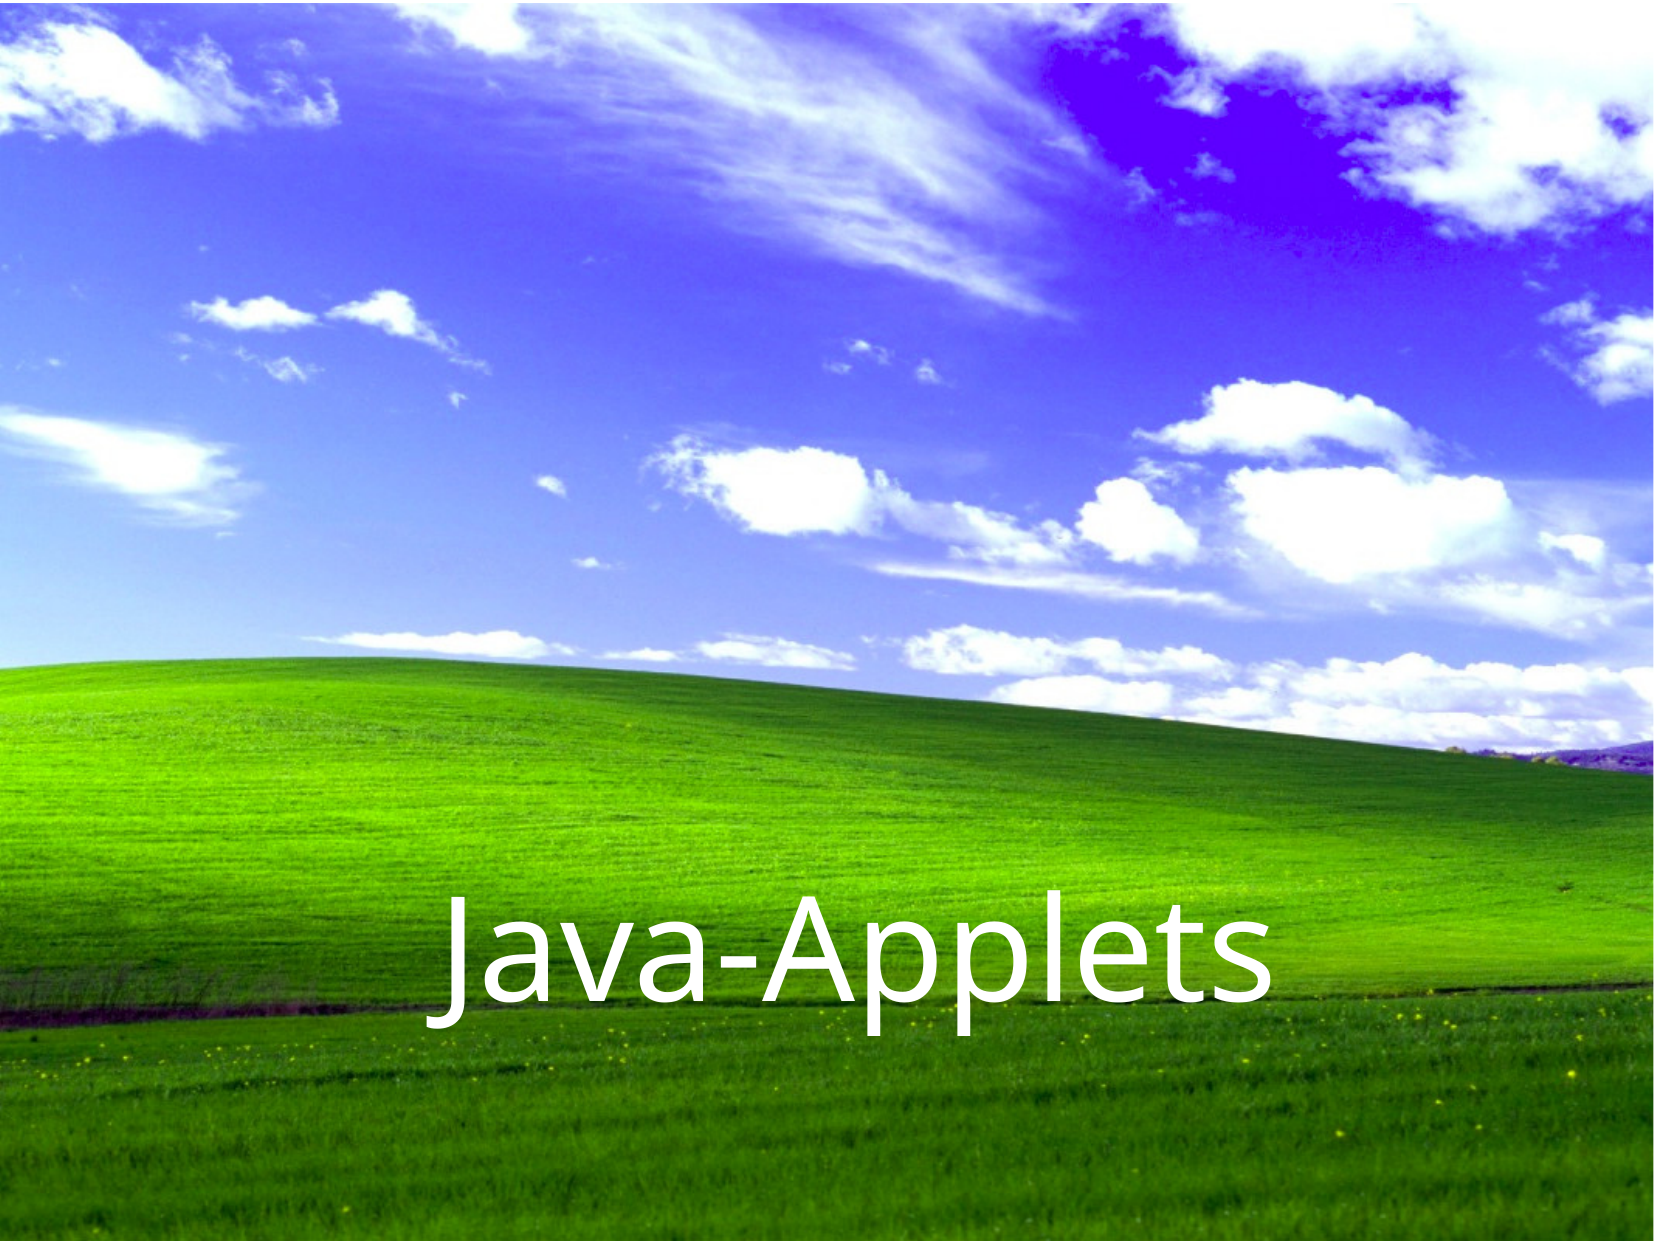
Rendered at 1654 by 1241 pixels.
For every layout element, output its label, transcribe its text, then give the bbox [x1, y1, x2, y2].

text_box Java-Applets [423, 838, 1230, 1000]
picture [0, 3, 1654, 1241]
